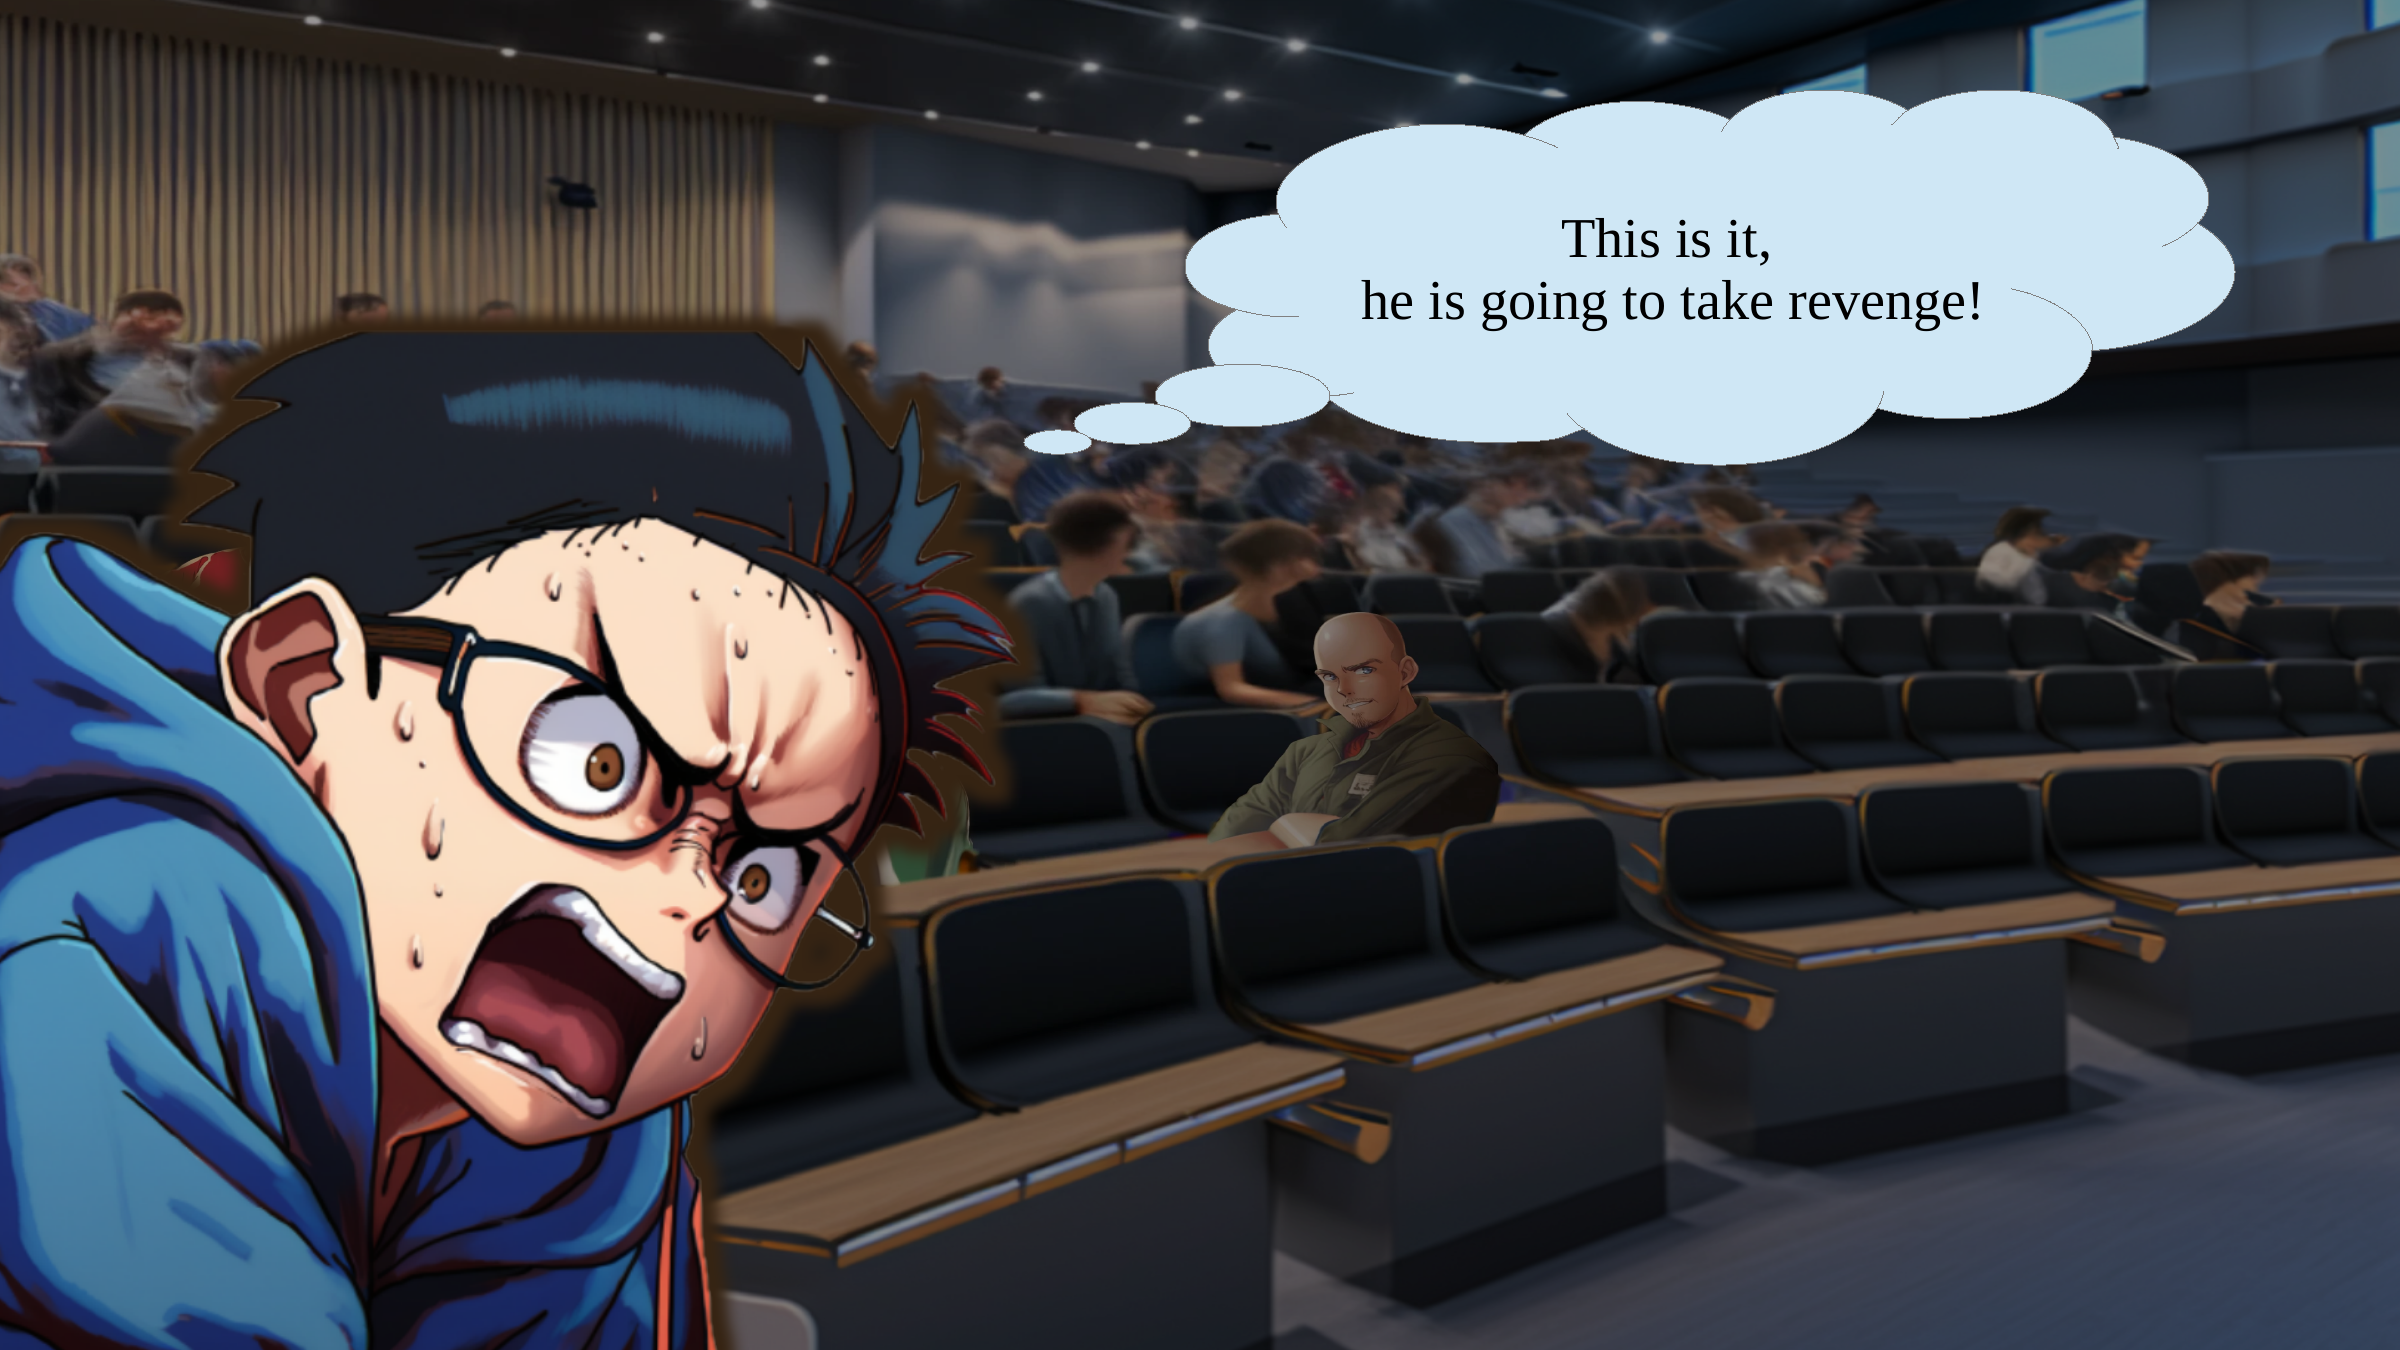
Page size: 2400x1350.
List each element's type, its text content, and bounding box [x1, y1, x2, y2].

picture [0, 330, 1030, 1350]
text_box [0, 0, 2400, 1350]
text_box This is it, he is going to take revenge! [1023, 90, 2236, 466]
